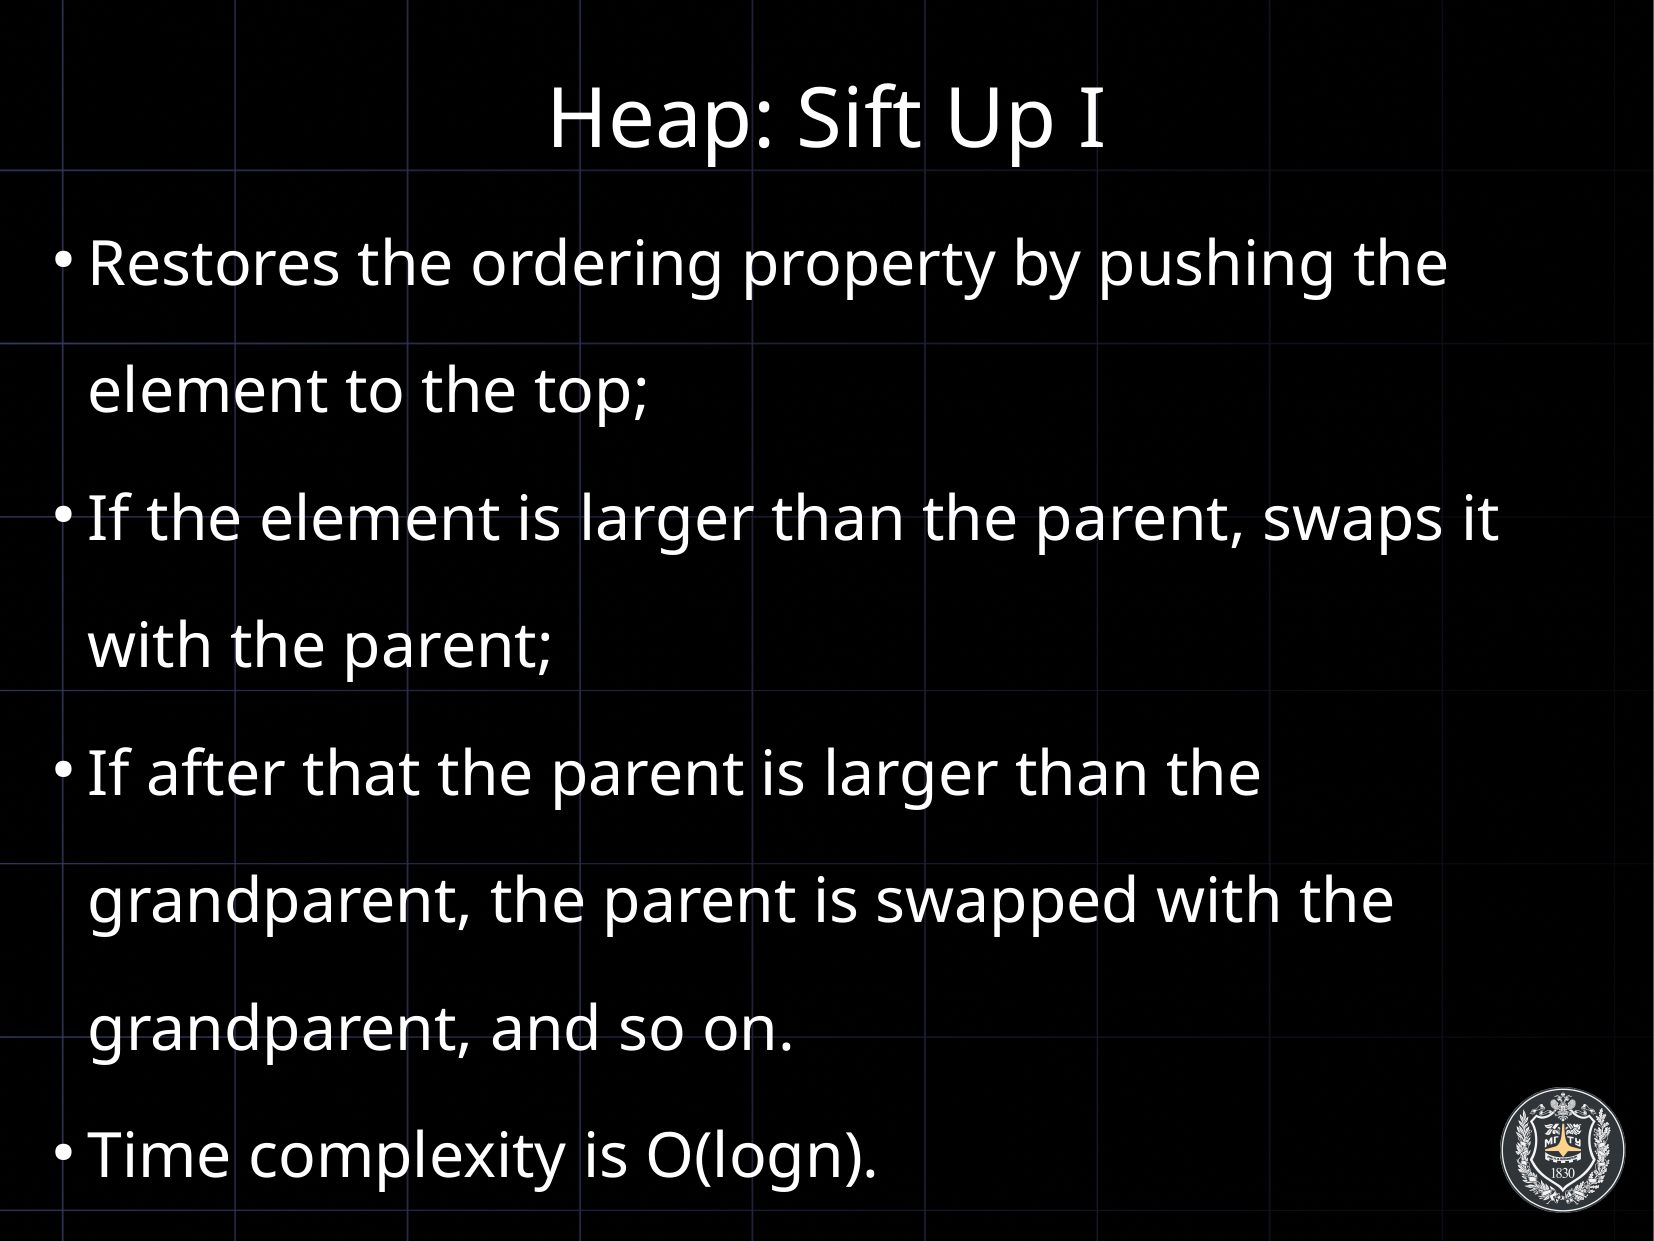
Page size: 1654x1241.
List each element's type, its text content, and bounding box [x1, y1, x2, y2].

text_box Restores the ordering property by pushing the element to the top; If the element is larger than the parent, swaps it with the parent; If after that the parent is larger than the grandparent, the parent is swapped with the grandparent, and so on. Time complexity is O(logn). [37, 168, 1613, 1057]
title Heap: Sift Up I [82, 37, 1571, 168]
picture [0, 0, 1654, 1241]
